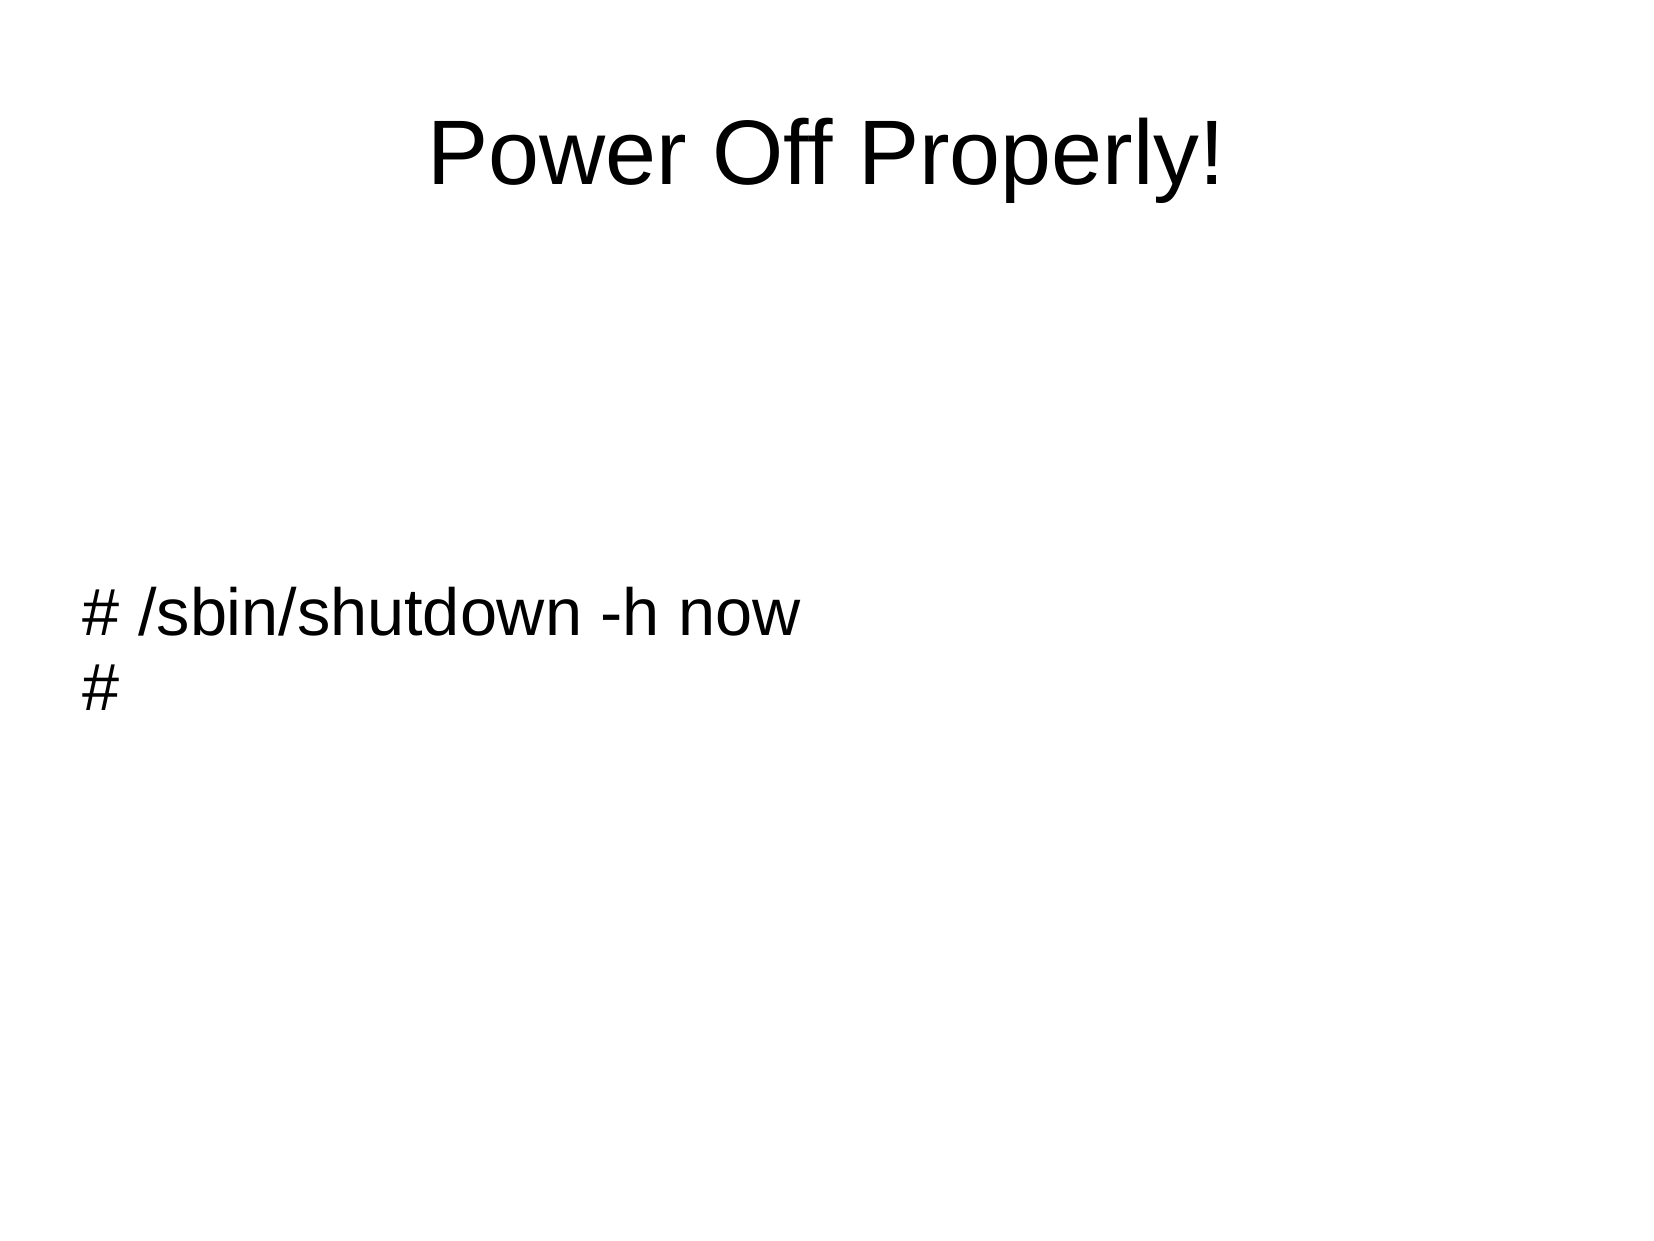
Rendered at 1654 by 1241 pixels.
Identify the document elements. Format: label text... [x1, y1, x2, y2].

title Power Off Properly! [82, 49, 1571, 257]
subtitle # /sbin/shutdown -h now # [82, 290, 1538, 1010]
